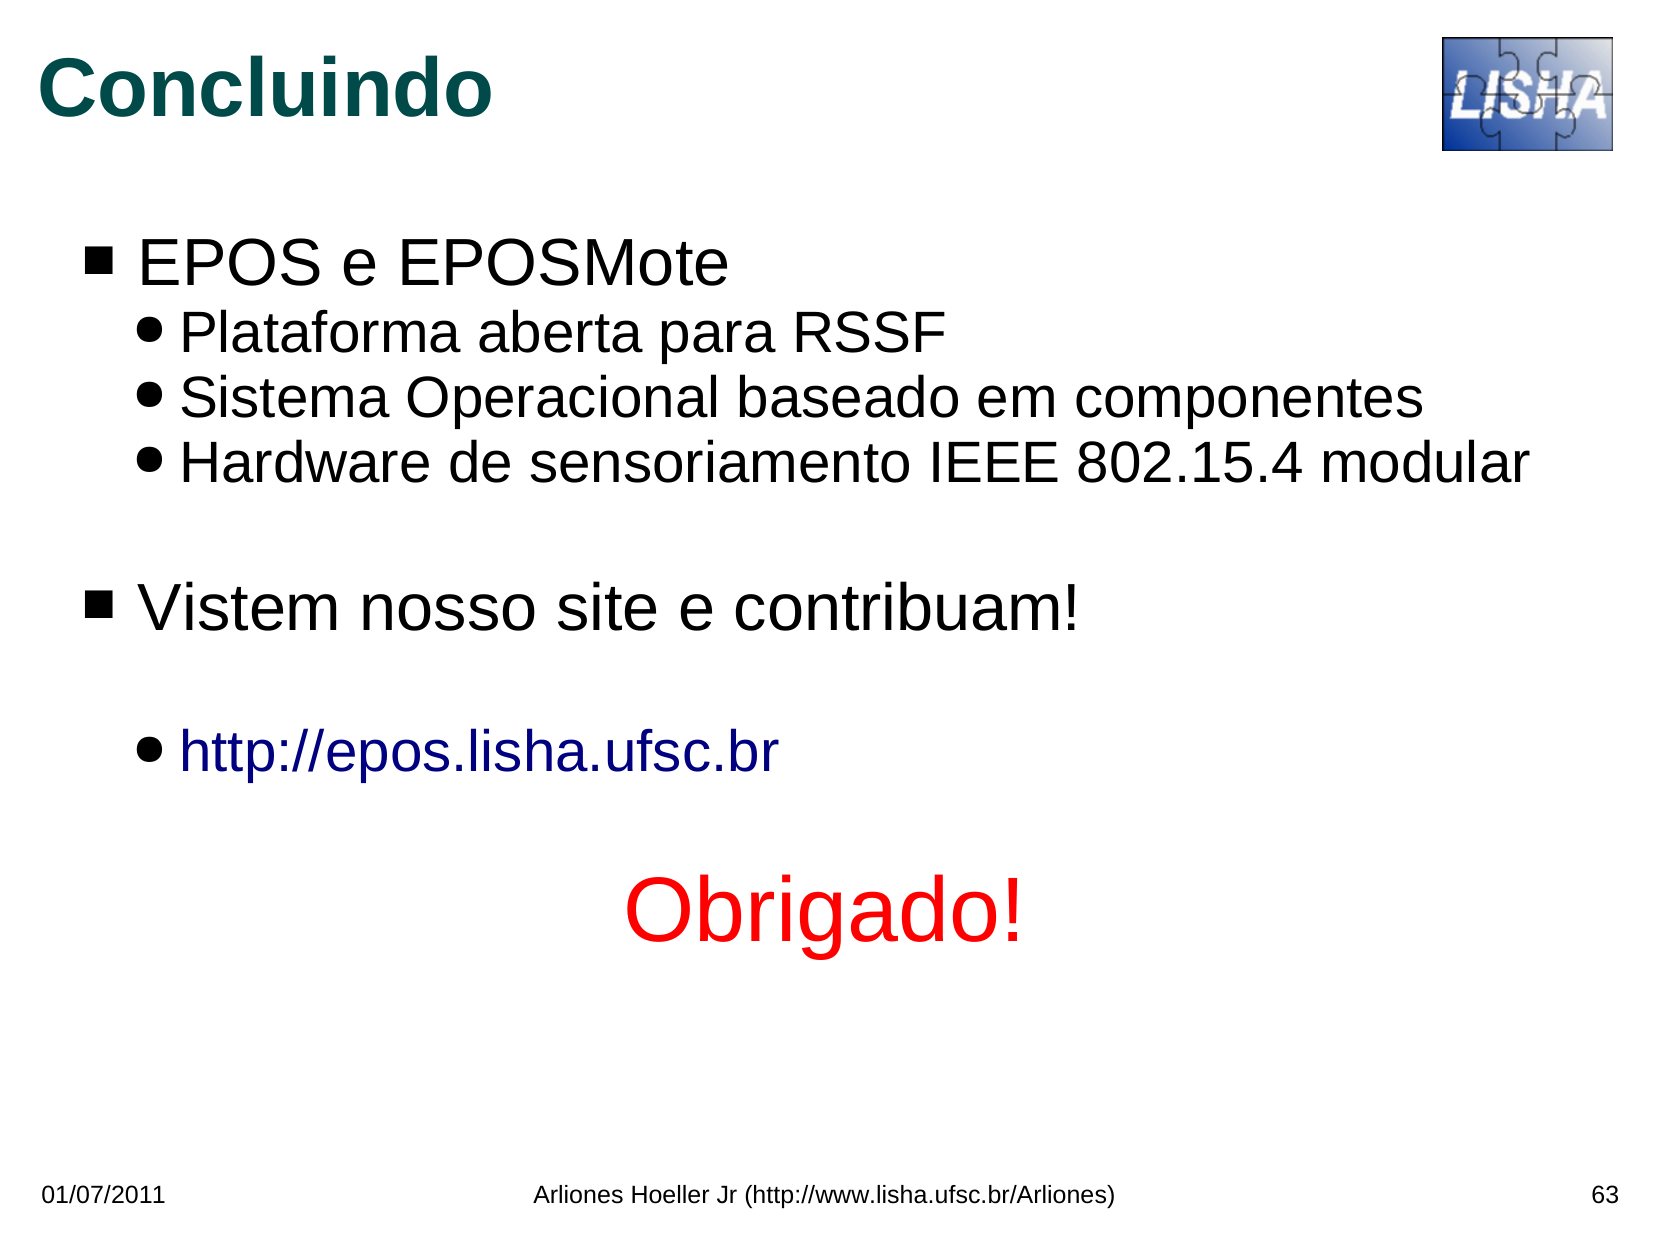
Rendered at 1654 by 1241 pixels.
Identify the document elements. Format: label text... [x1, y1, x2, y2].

picture [1442, 37, 1613, 151]
title Concluindo [37, 37, 1426, 151]
list EPOS e EPOSMote Plataforma aberta para RSSF Sistema Operacional baseado em componentes Hardware de sensoriamento IEEE 802.15.4 modular Vistem nosso site e contribuam! http://epos.lisha.ufsc.br Obrigado! [37, 225, 1613, 1163]
